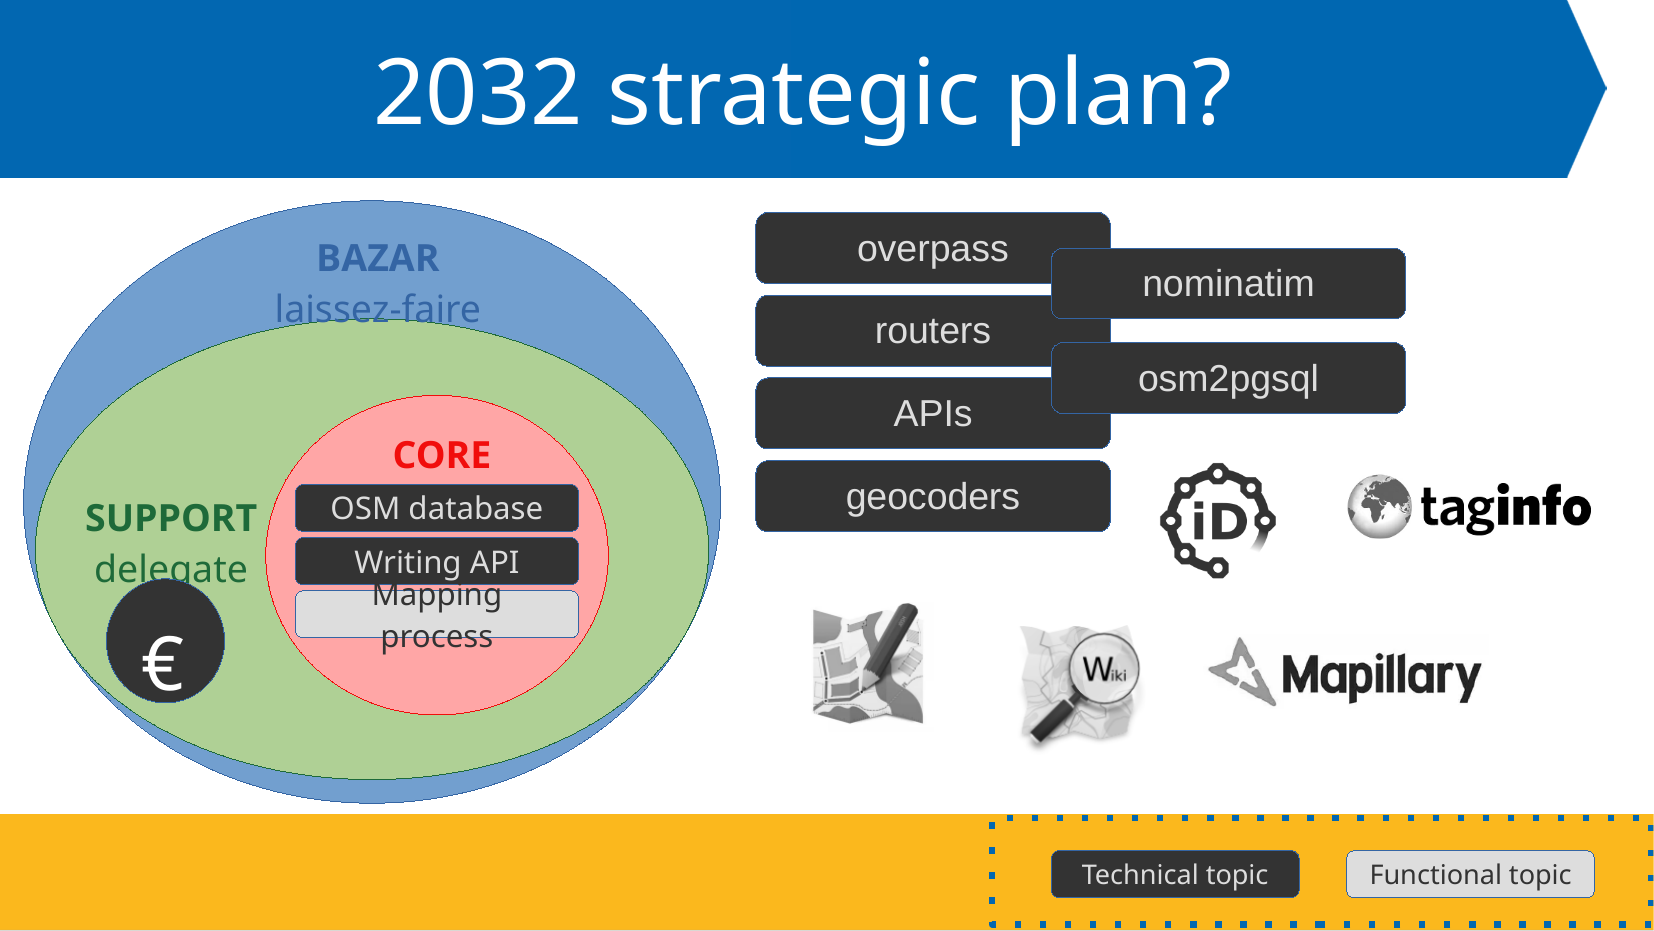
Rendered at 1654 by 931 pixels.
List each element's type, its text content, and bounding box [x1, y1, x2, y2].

picture [1346, 472, 1595, 539]
text_box BAZAR laissez-faire [224, 224, 532, 348]
text_box overpass [755, 212, 1111, 284]
text_box nominatim [1051, 248, 1406, 319]
picture [803, 602, 934, 732]
text_box € [126, 602, 210, 699]
text_box Functional topic [1346, 850, 1595, 898]
text_box SUPPORT delegate [64, 484, 278, 572]
text_box Technical topic [1051, 850, 1300, 898]
picture [0, 814, 1654, 931]
text_box osm2pgsql [1051, 342, 1406, 414]
picture [1196, 634, 1489, 709]
title 2032 strategic plan? [59, 23, 1548, 154]
text_box Mapping process [295, 590, 579, 638]
text_box [237, 200, 507, 224]
text_box APIs [755, 377, 1111, 449]
text_box geocoders [755, 460, 1111, 532]
text_box routers [755, 295, 1111, 367]
text_box Writing API [295, 537, 579, 585]
text_box [23, 229, 721, 804]
text_box CORE [377, 420, 520, 472]
picture [1157, 460, 1277, 579]
text_box OSM database [295, 484, 579, 532]
picture [1015, 625, 1146, 756]
picture [0, 0, 1607, 178]
